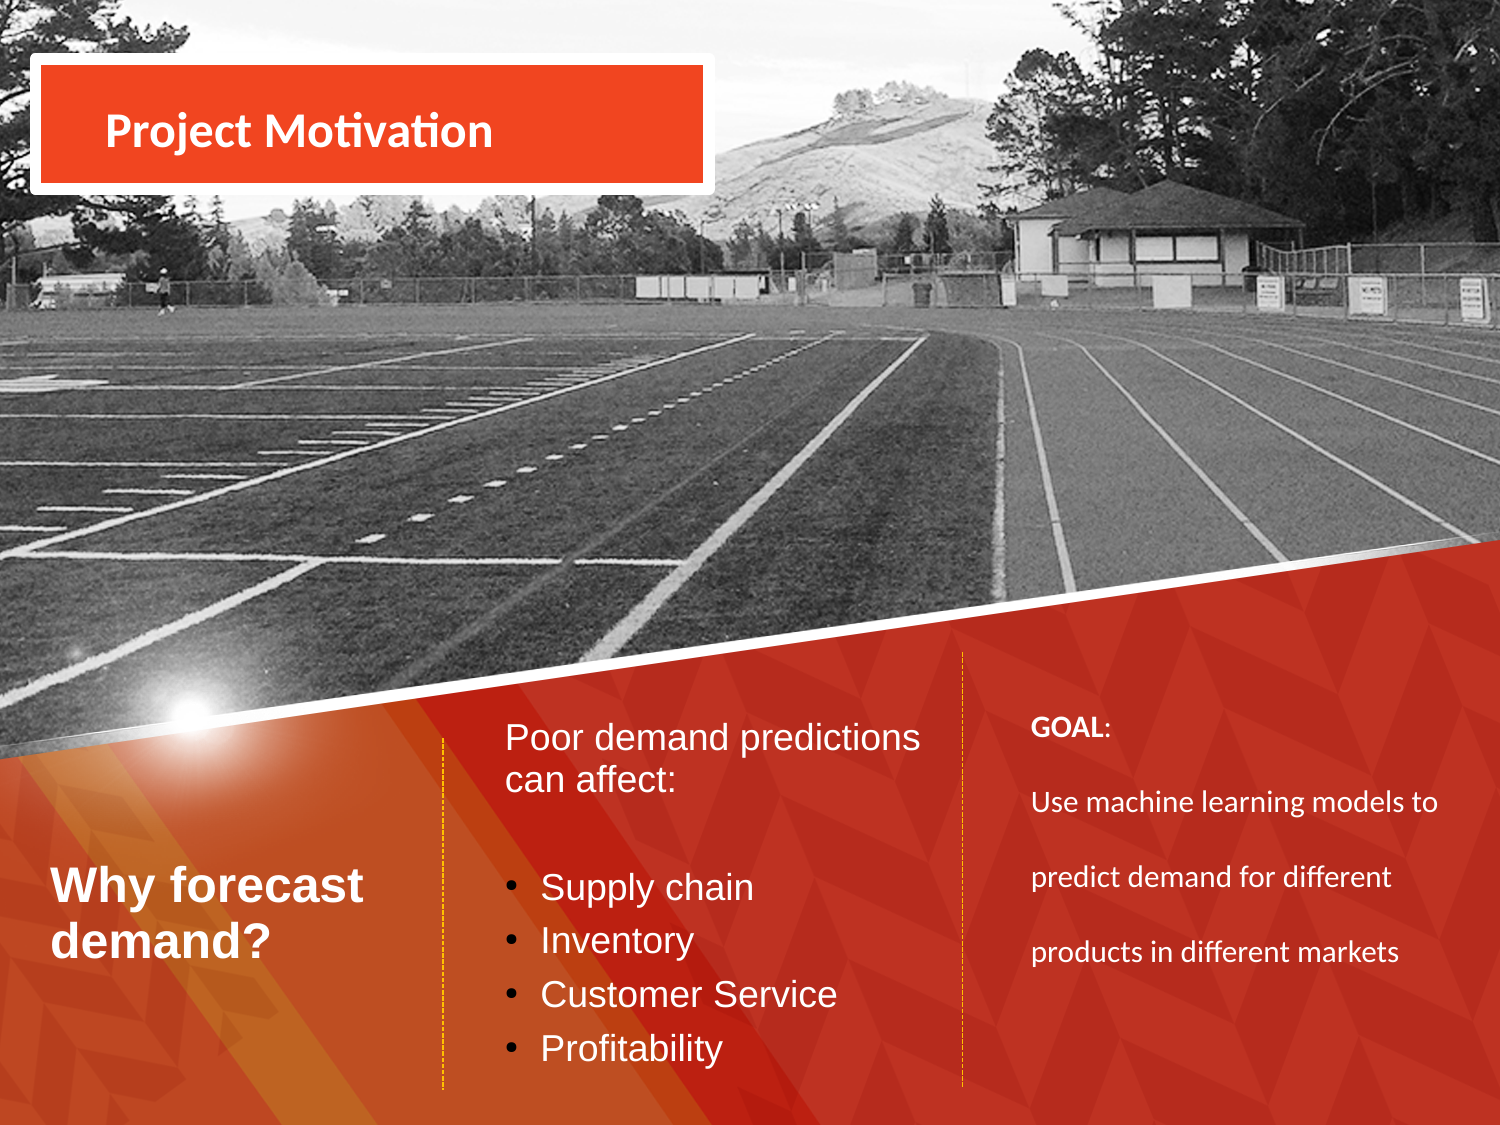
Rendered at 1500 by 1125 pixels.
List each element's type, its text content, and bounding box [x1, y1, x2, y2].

text_box Project Motivation [90, 90, 709, 166]
text_box [35, 59, 709, 189]
text_box GOAL: Use machine learning models to predict demand for different products in different markets [1015, 661, 1465, 976]
text_box Why forecast demand? [35, 850, 438, 977]
text_box Poor demand predictions can affect: Supply chain Inventory Customer Service Profitability [490, 709, 939, 1125]
picture [0, 0, 1500, 1125]
